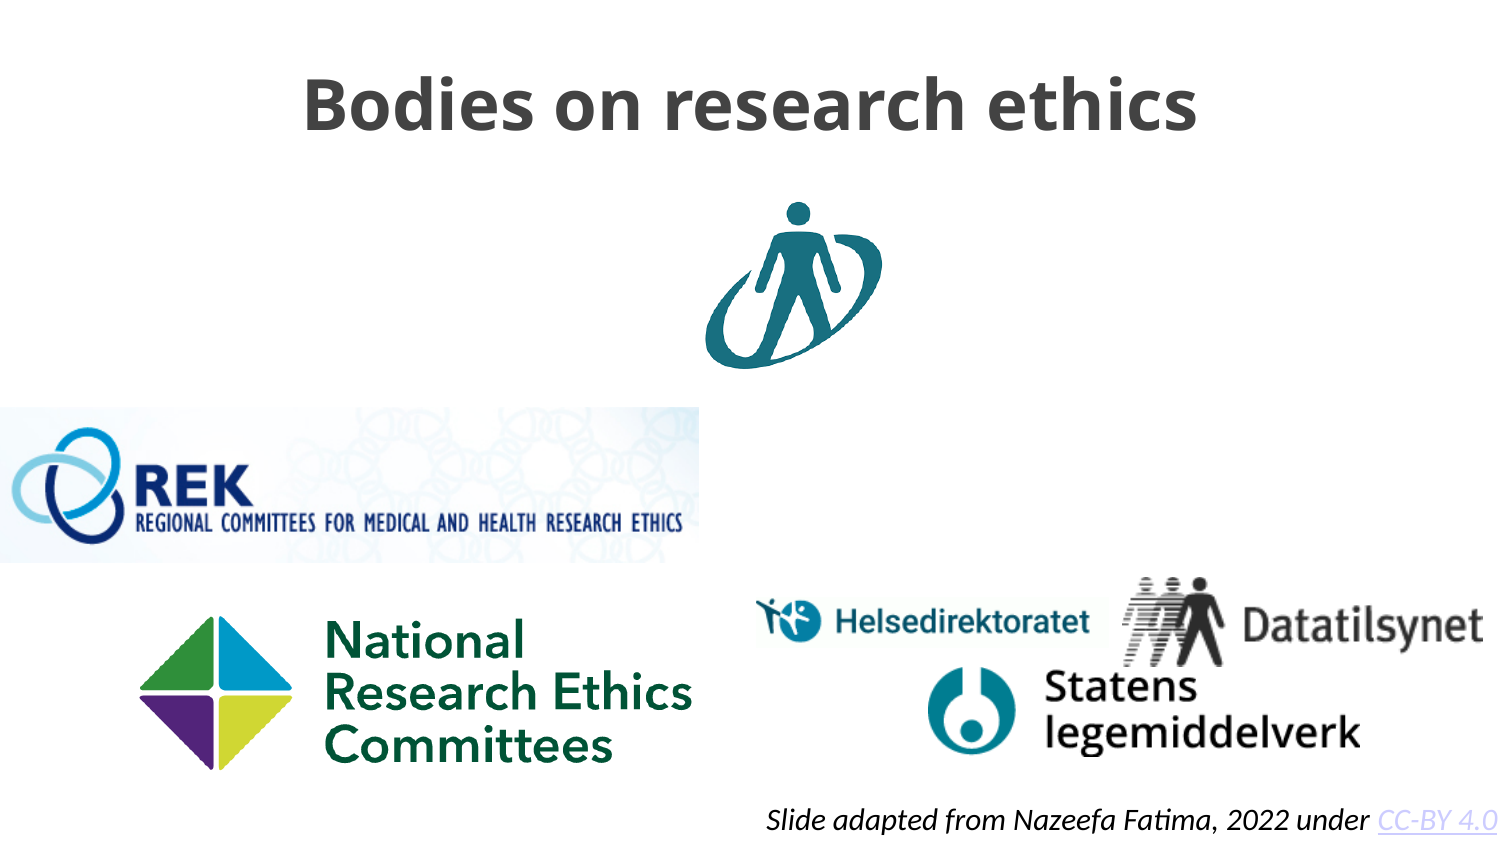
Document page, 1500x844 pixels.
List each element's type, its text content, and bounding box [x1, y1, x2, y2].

picture [703, 200, 884, 370]
text_box Slide adapted from Nazeefa Fatima, 2022 under CC-BY 4.0 [240, 796, 1500, 844]
picture [928, 577, 1483, 757]
picture [139, 608, 724, 797]
title Bodies on research ethics [75, 33, 1425, 175]
picture [0, 407, 699, 563]
picture [756, 597, 1109, 648]
